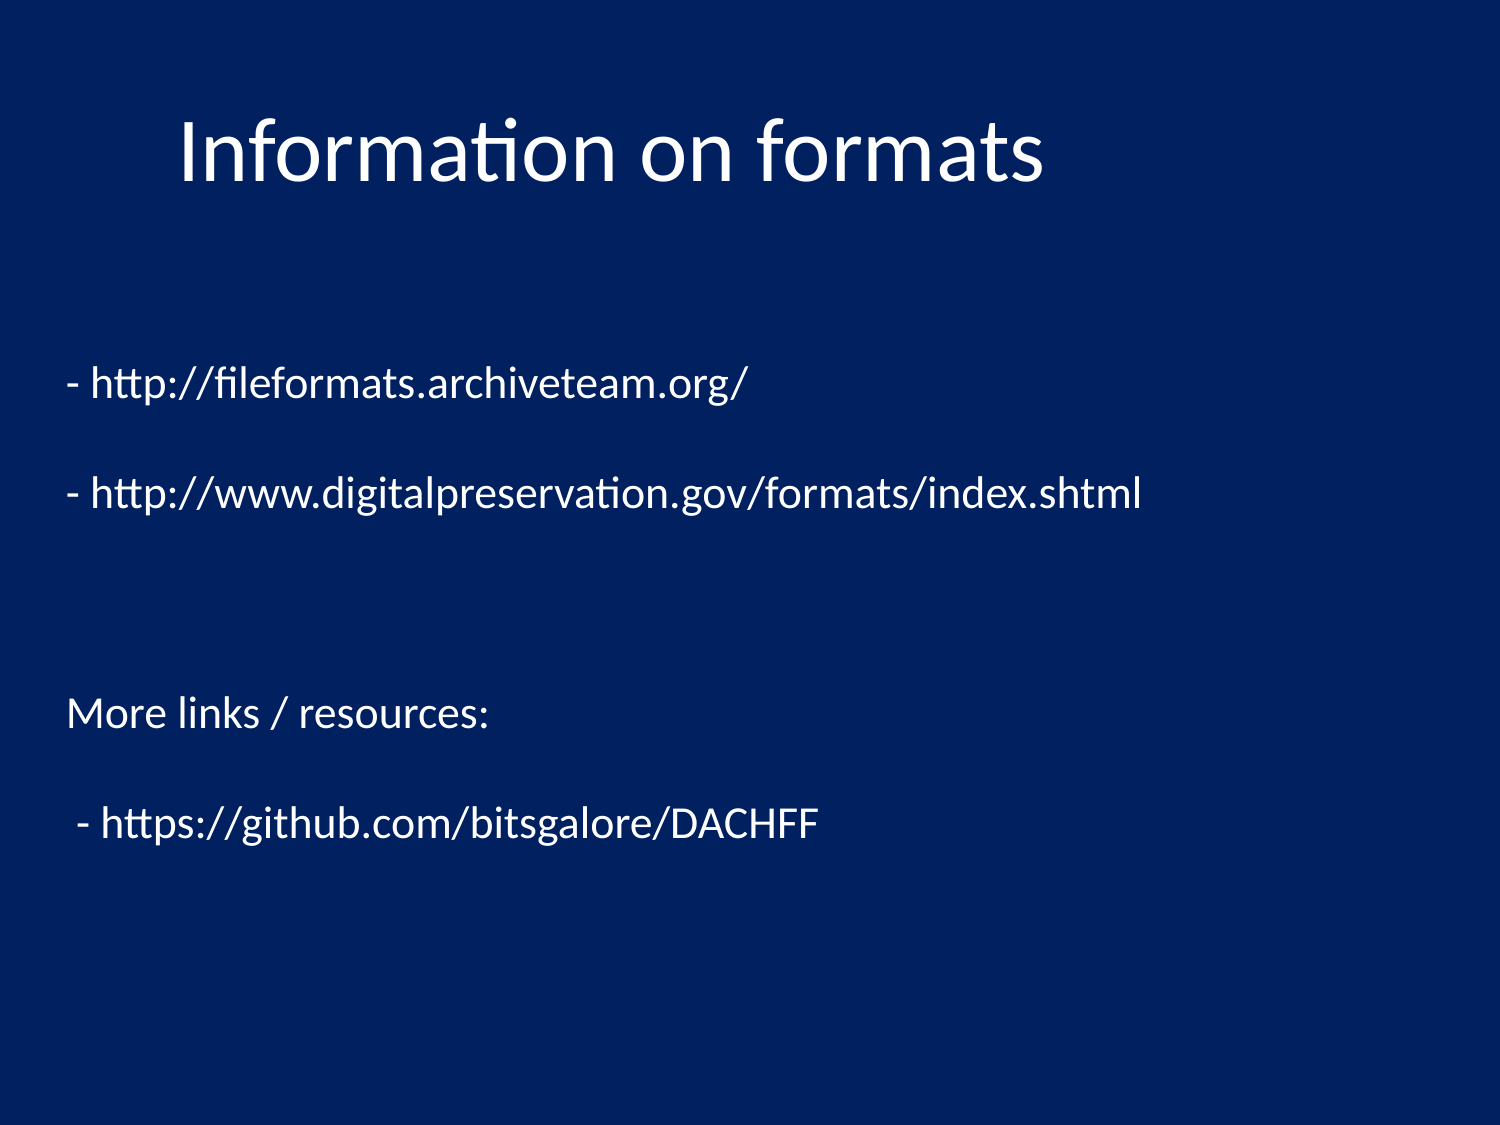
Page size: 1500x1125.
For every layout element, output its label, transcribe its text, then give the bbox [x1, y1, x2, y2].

text_box - http://fileformats.archiveteam.org/ - http://www.digitalpreservation.gov/formats/index.shtml More links / resources: - https://github.com/bitsgalore/DACHFF [15, 255, 1469, 1046]
text_box Information on formats [162, 82, 1375, 208]
